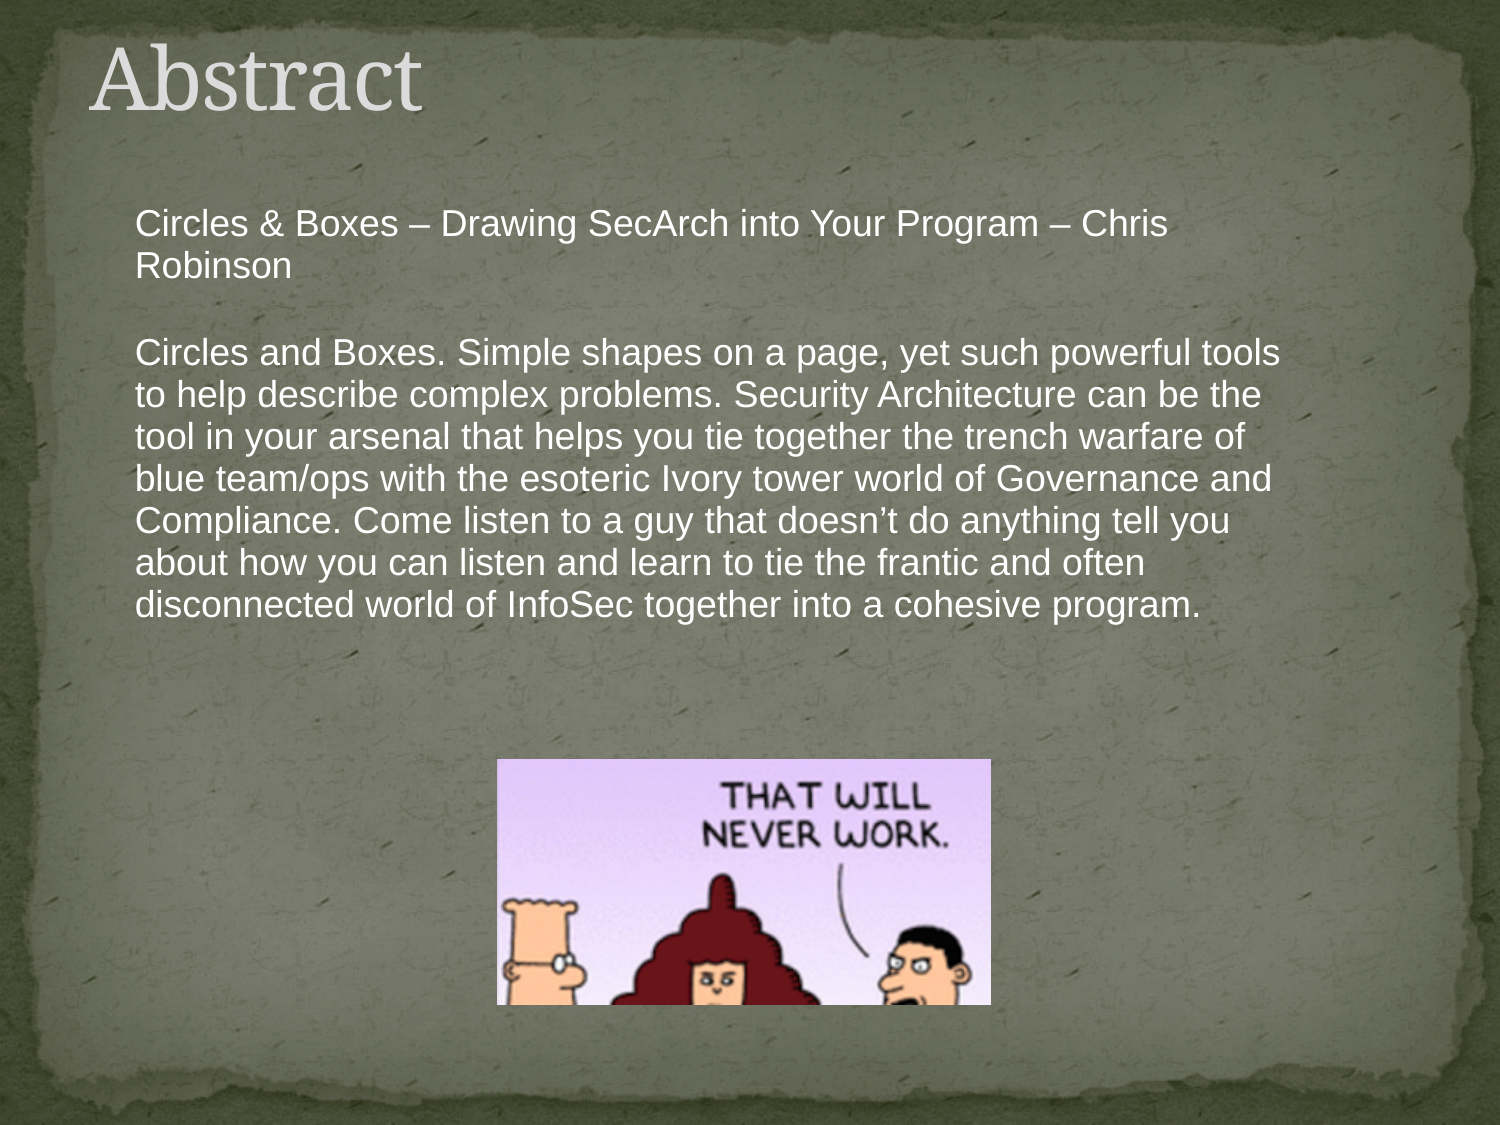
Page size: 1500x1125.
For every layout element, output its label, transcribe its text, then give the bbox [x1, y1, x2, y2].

title Abstract [75, 0, 1426, 136]
text_box Circles & Boxes – Drawing SecArch into Your Program – Chris Robinson Circles and Boxes. Simple shapes on a page, yet such powerful tools to help describe complex problems. Security Architecture can be the tool in your arsenal that helps you tie together the trench warfare of blue team/ops with the esoteric Ivory tower world of Governance and Compliance. Come listen to a guy that doesn’t do anything tell you about how you can listen and learn to tie the frantic and often disconnected world of InfoSec together into a cohesive program. [120, 195, 1321, 796]
picture [0, 0, 1500, 1125]
